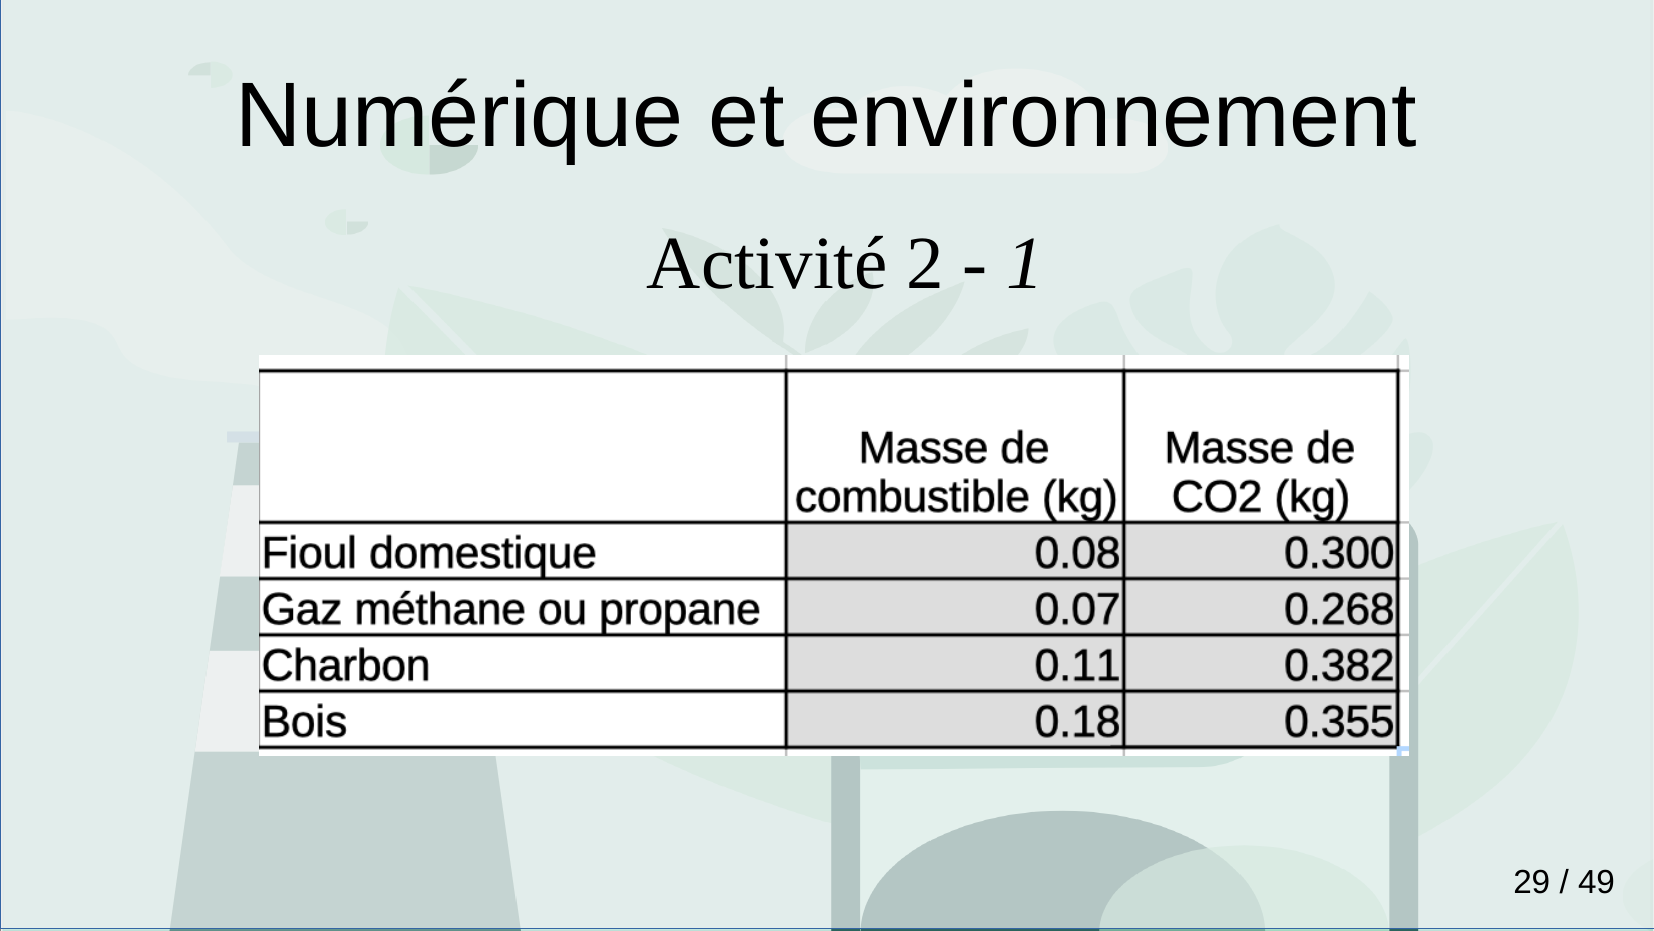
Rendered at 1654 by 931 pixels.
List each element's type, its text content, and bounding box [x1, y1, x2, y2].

title Numérique et environnement [82, 37, 1571, 193]
picture [259, 355, 1409, 756]
text_box Activité 2 - 1 [574, 214, 1117, 396]
text_box [0, 0, 1654, 929]
text_box <number> / 49 [1341, 855, 1630, 926]
